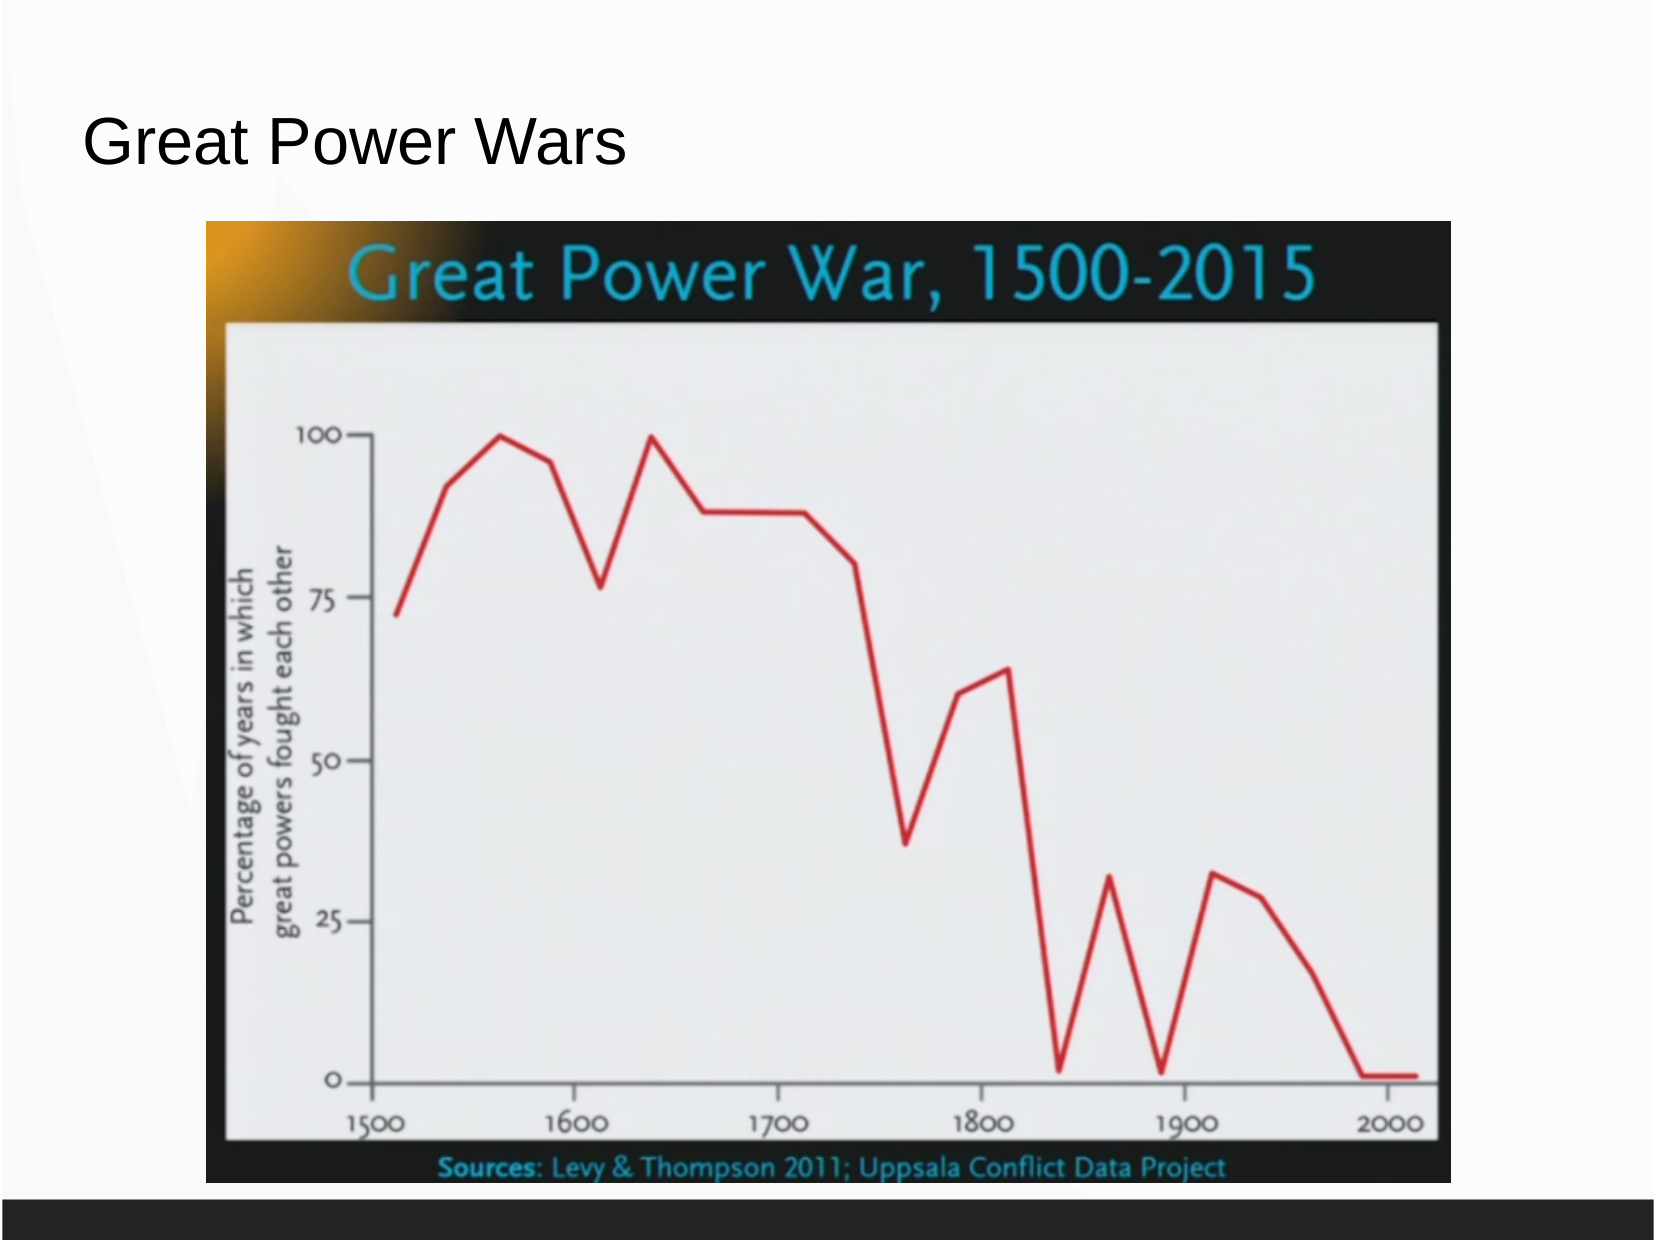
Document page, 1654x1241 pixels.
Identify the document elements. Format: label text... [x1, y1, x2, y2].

picture [2, 0, 1654, 1241]
title Great Power Wars [82, 45, 1571, 238]
